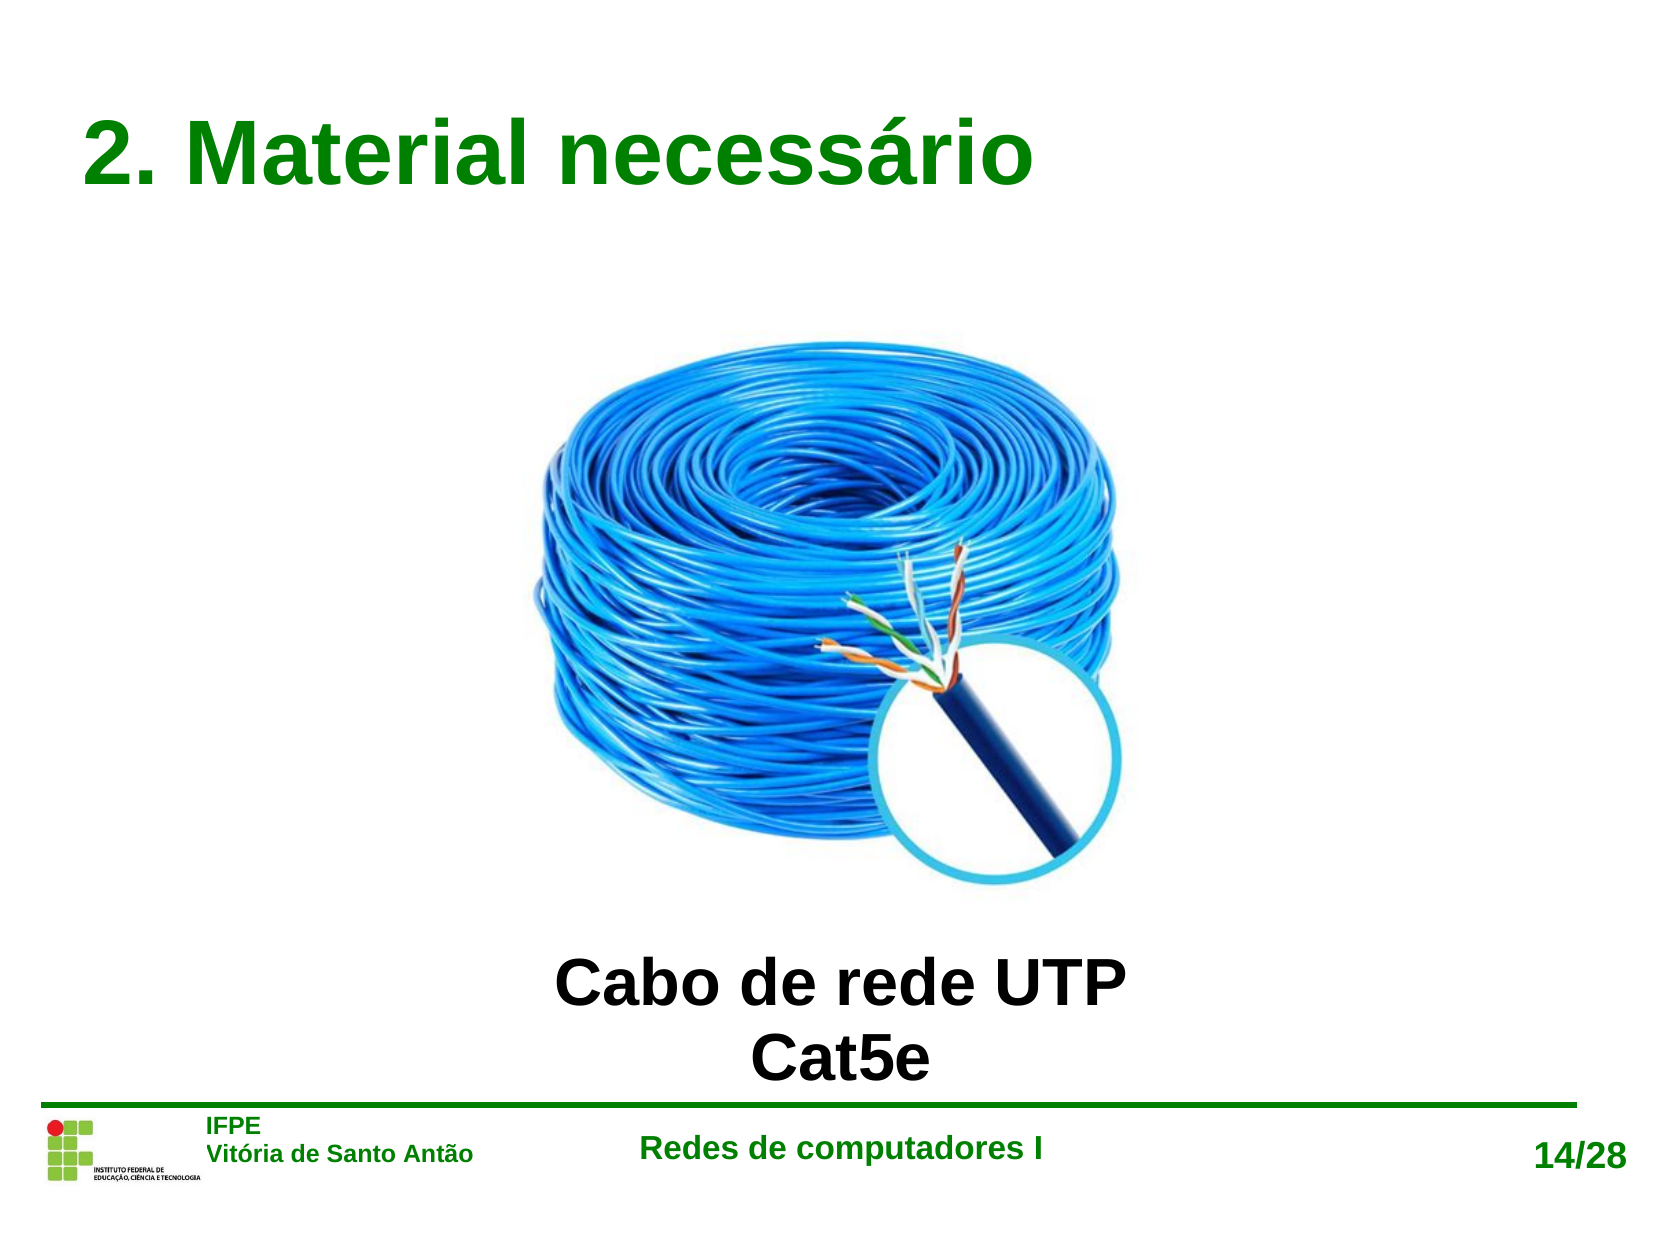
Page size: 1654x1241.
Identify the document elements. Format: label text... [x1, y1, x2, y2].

title 2. Material necessário [82, 49, 1571, 257]
list Cabo de rede UTP Cat5e [442, 944, 1170, 1241]
picture [39, 1111, 207, 1191]
picture [501, 265, 1152, 916]
